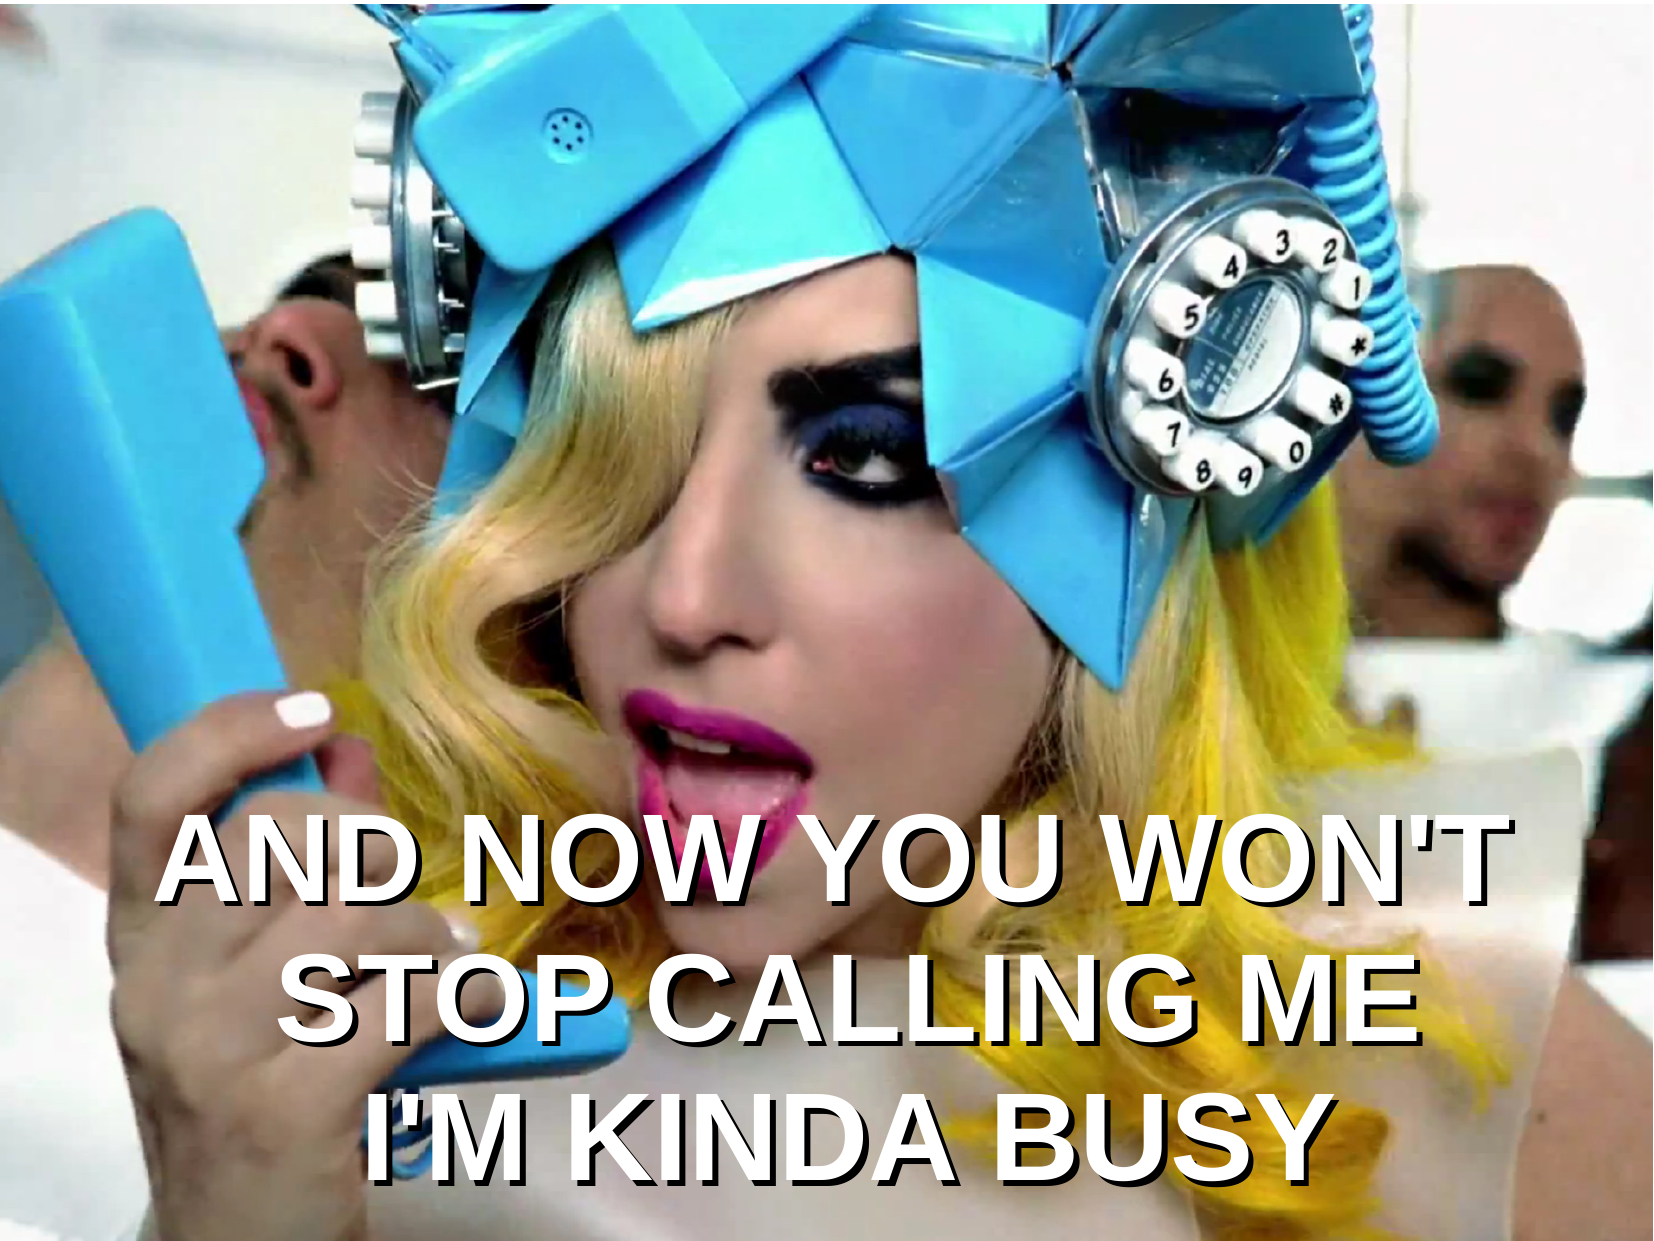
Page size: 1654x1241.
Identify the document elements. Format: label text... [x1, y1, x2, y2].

subtitle AND NOW YOU WON'T STOP CALLING ME I'M KINDA BUSY [53, 720, 1644, 1241]
picture [0, 4, 1653, 1241]
